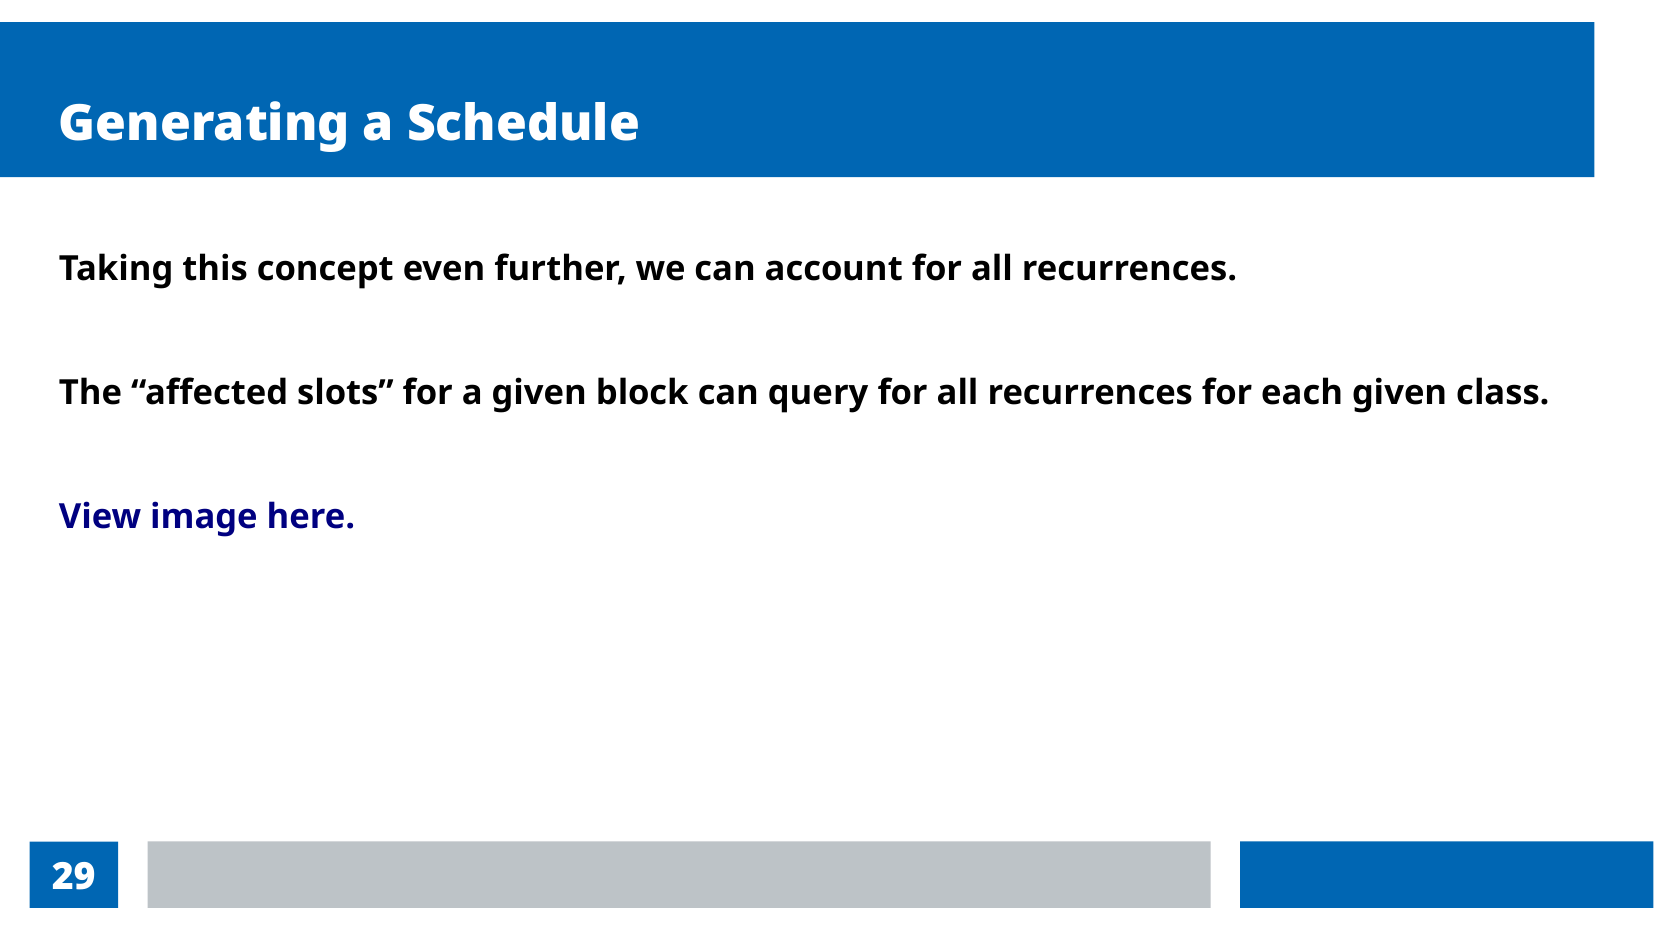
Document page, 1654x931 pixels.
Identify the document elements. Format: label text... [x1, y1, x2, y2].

list Taking this concept even further, we can account for all recurrences. The “affected slots” for a given block can query for all recurrences for each given class. View image here. [59, 243, 1565, 541]
title Generating a Schedule [59, 44, 1595, 156]
